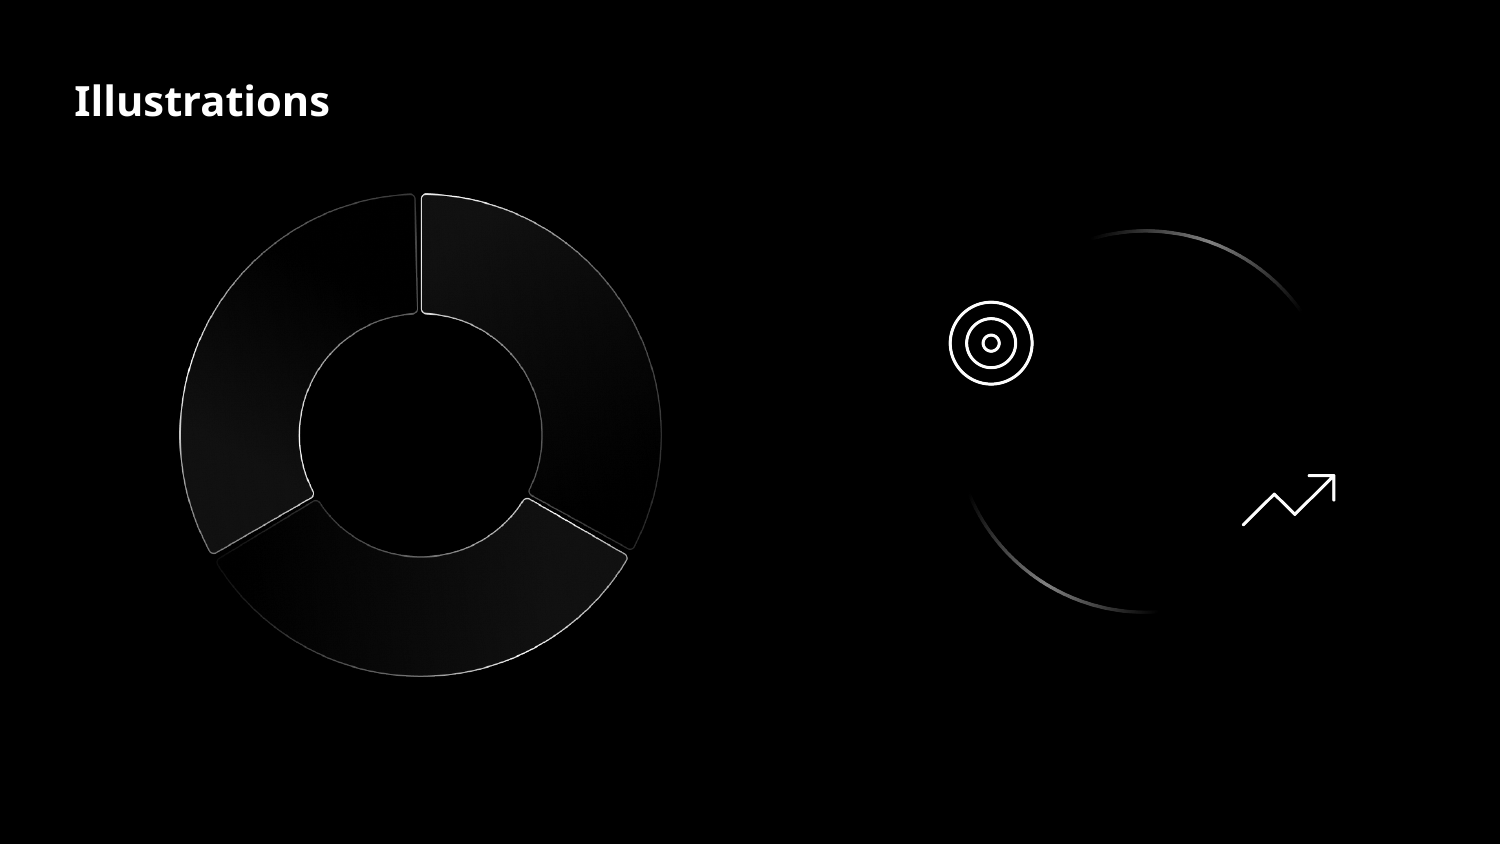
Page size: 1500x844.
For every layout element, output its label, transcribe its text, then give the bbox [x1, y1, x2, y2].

text_box Illustrations [74, 75, 354, 126]
picture [942, 229, 1338, 614]
picture [179, 193, 662, 677]
